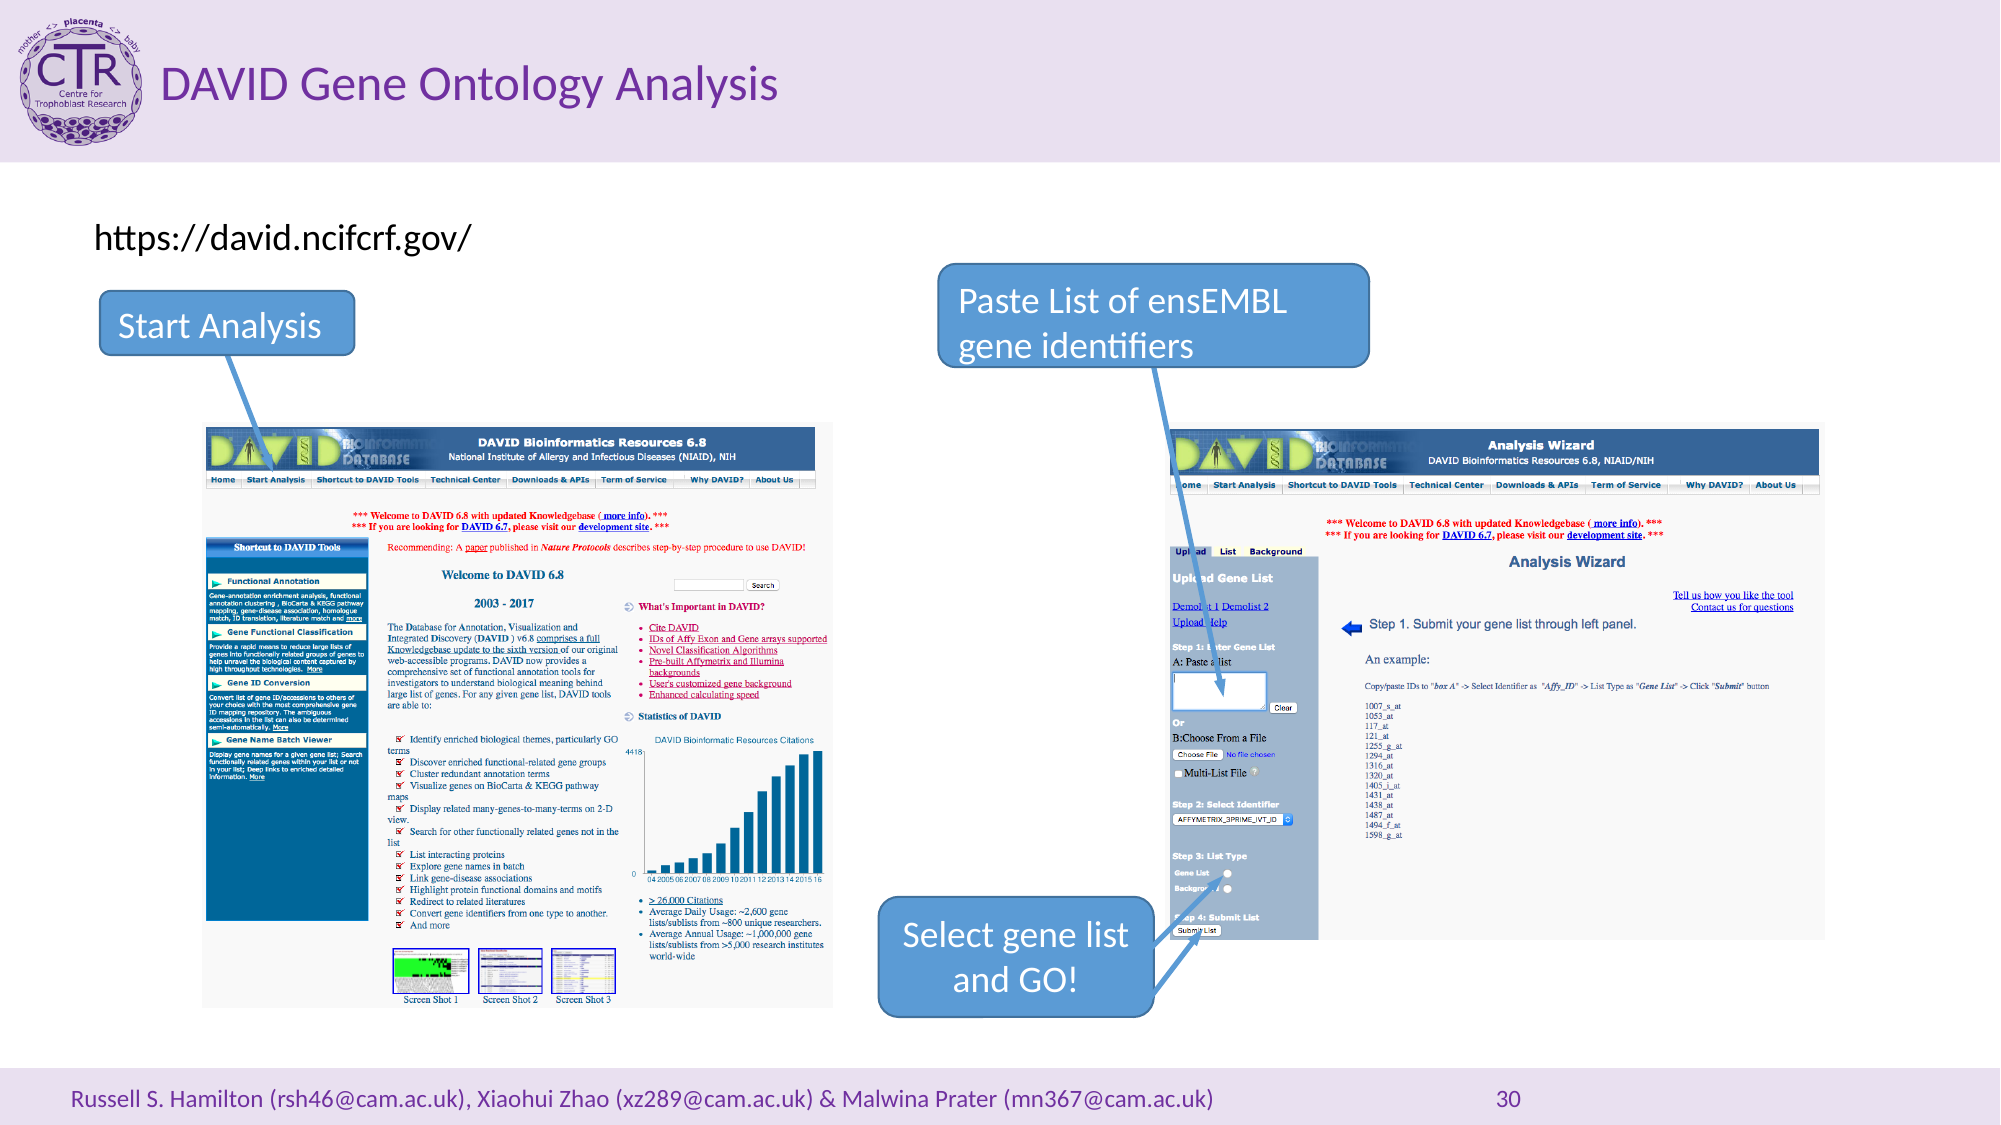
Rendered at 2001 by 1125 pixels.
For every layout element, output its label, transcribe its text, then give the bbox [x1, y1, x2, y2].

text_box Paste List of ensEMBL gene identifiers [938, 263, 1370, 368]
text_box DAVID Gene Ontology Analysis [145, 43, 801, 119]
text_box Start Analysis [99, 290, 355, 355]
picture [1165, 422, 1825, 940]
text_box [0, 0, 2000, 162]
text_box Select gene list and GO! [878, 896, 1154, 1017]
text_box [0, 1068, 2000, 1125]
text_box https://david.ncifcrf.gov/ [79, 206, 487, 266]
picture [202, 422, 833, 1008]
text_box Russell S. Hamilton (rsh46@cam.ac.uk), Xiaohui Zhao (xz289@cam.ac.uk) & Malwina Prater (mn367@cam.ac.uk) 30 [56, 1075, 1910, 1120]
